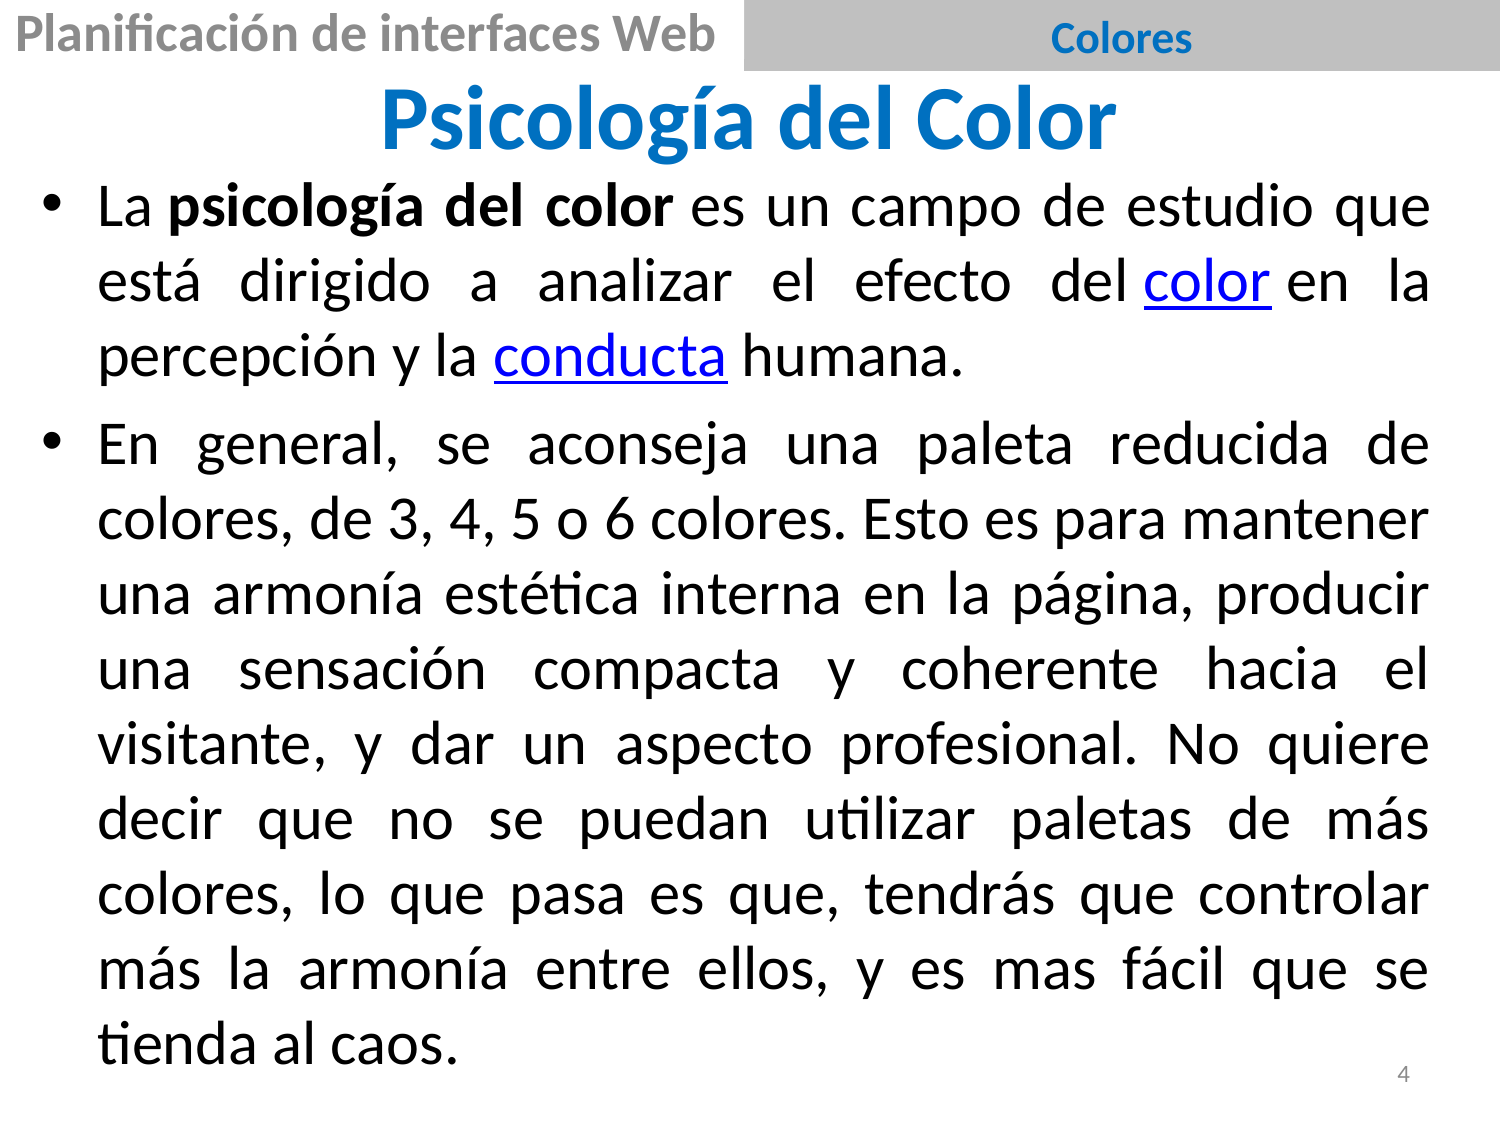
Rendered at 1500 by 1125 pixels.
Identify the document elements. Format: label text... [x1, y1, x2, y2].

title Planificación de interfaces Web [0, 0, 745, 60]
title Psicología del Color [75, 60, 1425, 156]
slide_number <número> [1074, 1042, 1425, 1103]
list La psicología del color es un campo de estudio que está dirigido a analizar el efecto del color en la percepción y la conducta humana. En general, se aconseja una paleta reducida de colores, de 3, 4, 5 o 6 colores. Esto es para mantener una armonía estética interna en la página, producir una sensación compacta y coherente hacia el visitante, y dar un aspecto profesional. No quiere decir que no se puedan utilizar paletas de más colores, lo que pasa es que, tendrás que controlar más la armonía entre ellos, y es mas fácil que se tienda al caos. [26, 156, 1447, 1081]
title Colores [744, 0, 1500, 71]
